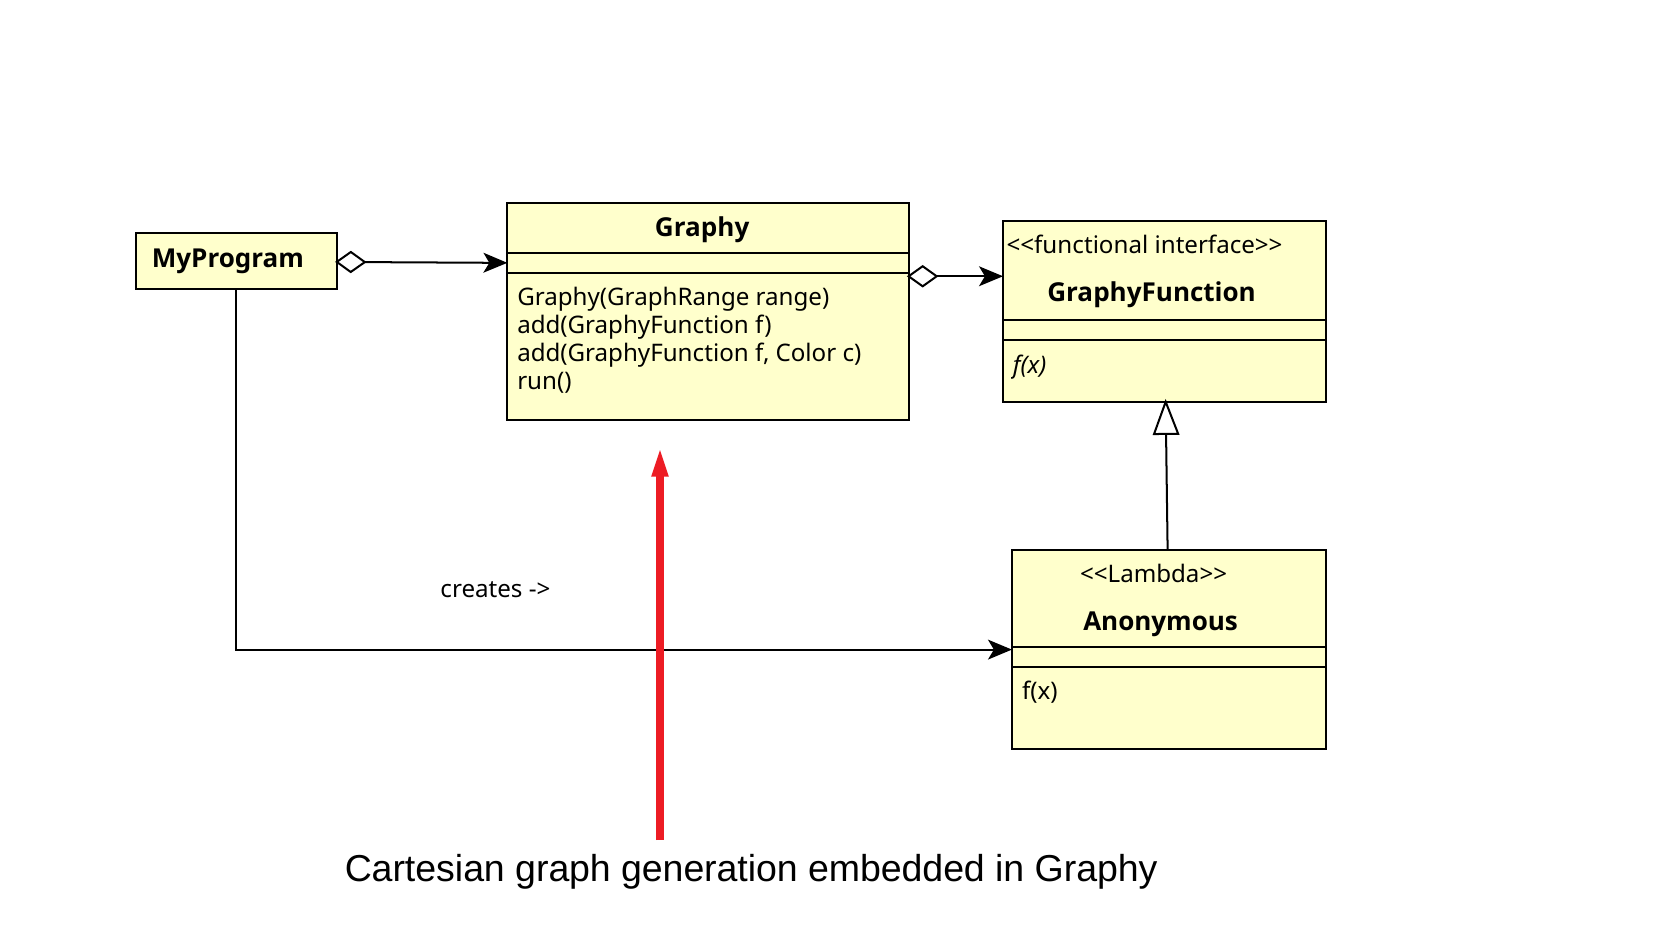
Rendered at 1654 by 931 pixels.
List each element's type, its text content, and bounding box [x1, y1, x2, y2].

picture [105, 170, 1358, 781]
text_box Cartesian graph generation embedded in Graphy [330, 840, 1173, 897]
